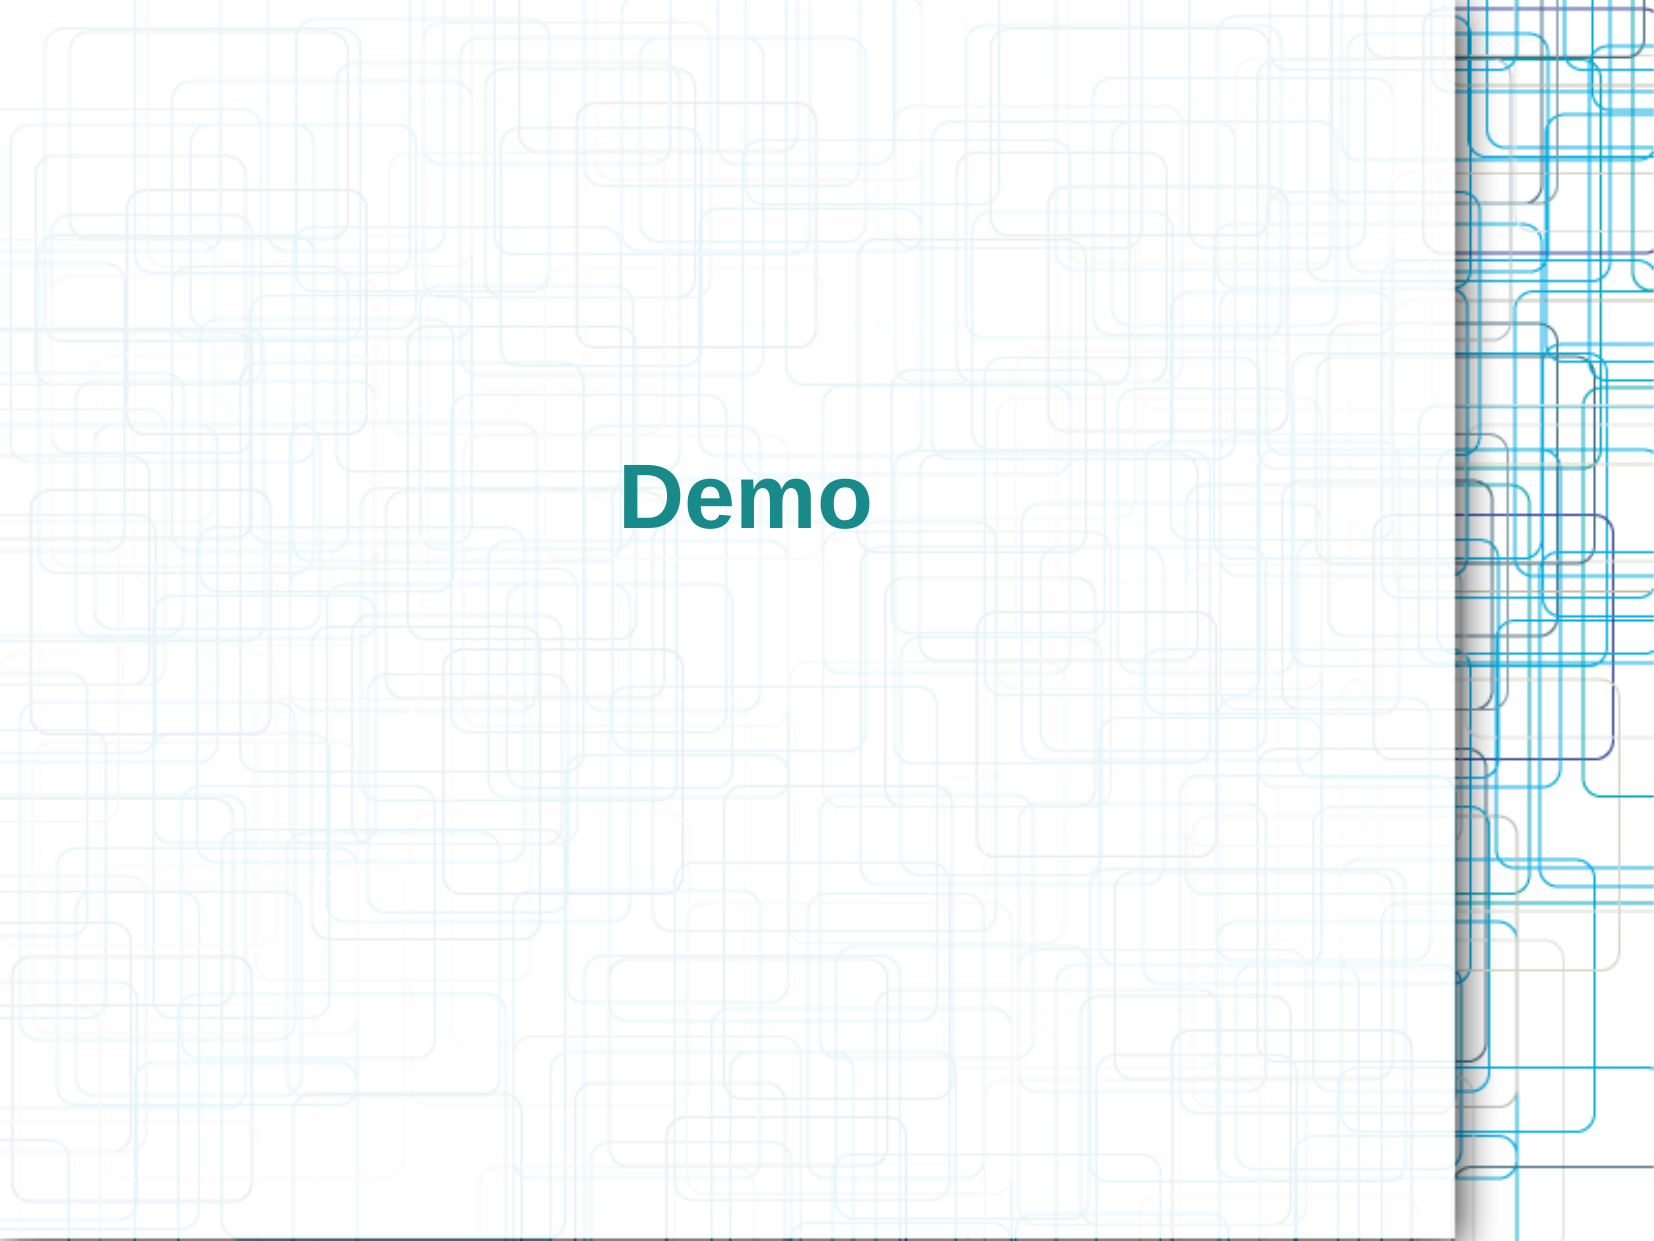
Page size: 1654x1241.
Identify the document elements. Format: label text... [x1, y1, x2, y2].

picture [0, 0, 1654, 1241]
title Demo [66, 392, 1426, 601]
